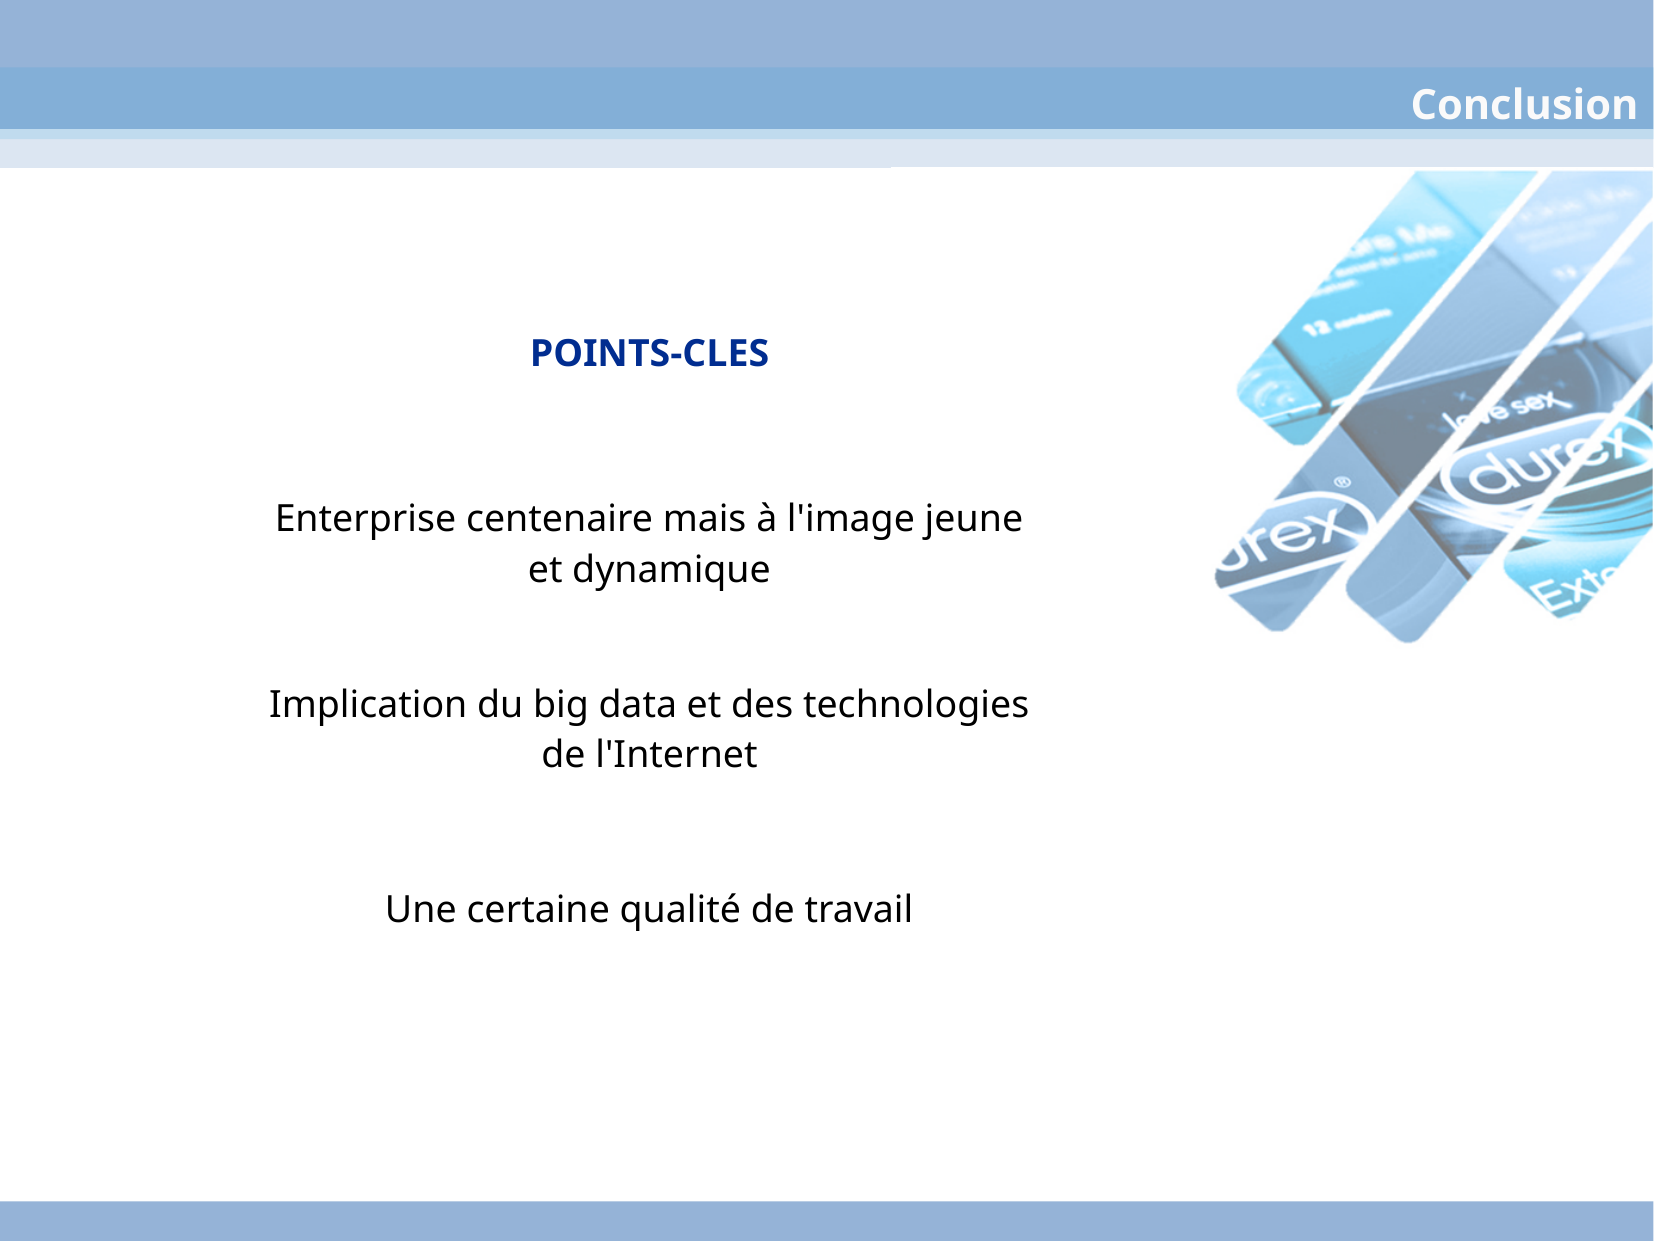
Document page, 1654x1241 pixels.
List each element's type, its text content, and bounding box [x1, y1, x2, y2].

text_box POINTS-CLES [507, 319, 792, 379]
text_box [0, 1201, 1654, 1241]
picture [891, 167, 1654, 743]
text_box Enterprise centenaire mais à l'image jeune et dynamique [248, 484, 1052, 589]
text_box Conclusion [0, 67, 1654, 130]
text_box Une certaine qualité de travail [248, 874, 1052, 935]
text_box Implication du big data et des technologies de l'Internet [248, 669, 1052, 774]
text_box [0, 0, 1654, 67]
text_box [0, 130, 1654, 168]
